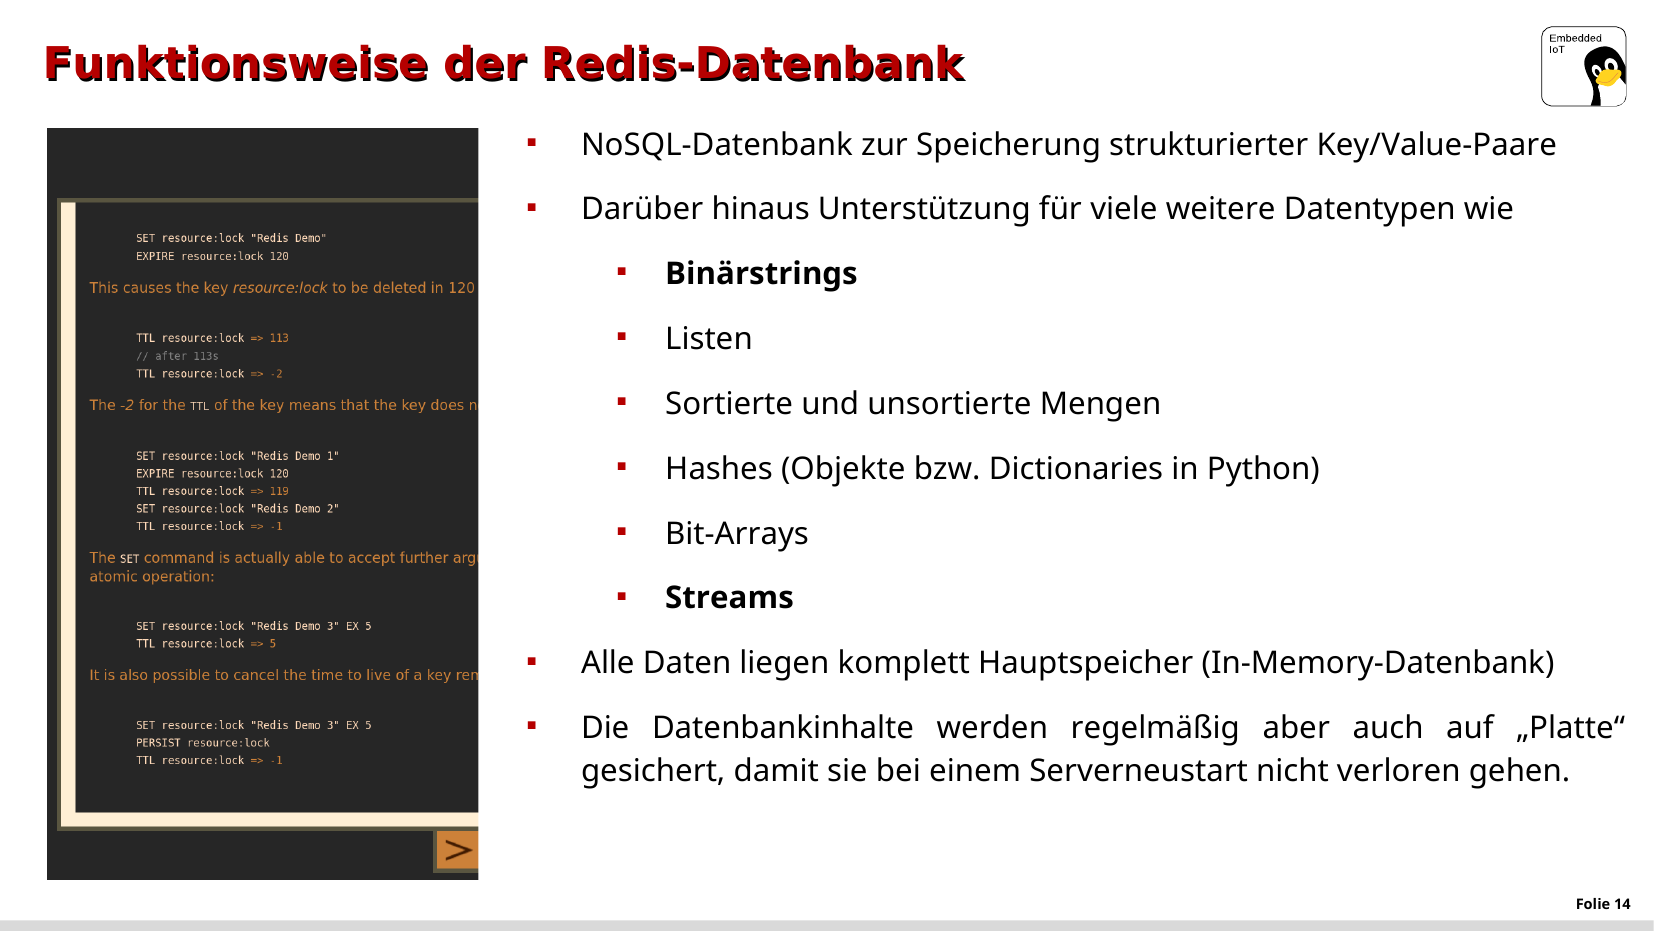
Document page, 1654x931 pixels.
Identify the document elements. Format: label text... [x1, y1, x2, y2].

title Funktionsweise der Redis-Datenbank [42, 21, 1601, 107]
list NoSQL-Datenbank zur Speicherung strukturierter Key/Value-Paare Darüber hinaus Unterstützung für viele weitere Datentypen wie Binärstrings Listen Sortierte und unsortierte Mengen Hashes (Objekte bzw. Dictionaries in Python) Bit-Arrays Streams Alle Daten liegen komplett Hauptspeicher (In-Memory-Datenbank) Die Datenbankinhalte werden regelmäßig aber auch auf „Platte“ gesichert, damit sie bei einem Serverneustart nicht verloren gehen. [510, 121, 1627, 883]
picture [47, 128, 479, 880]
